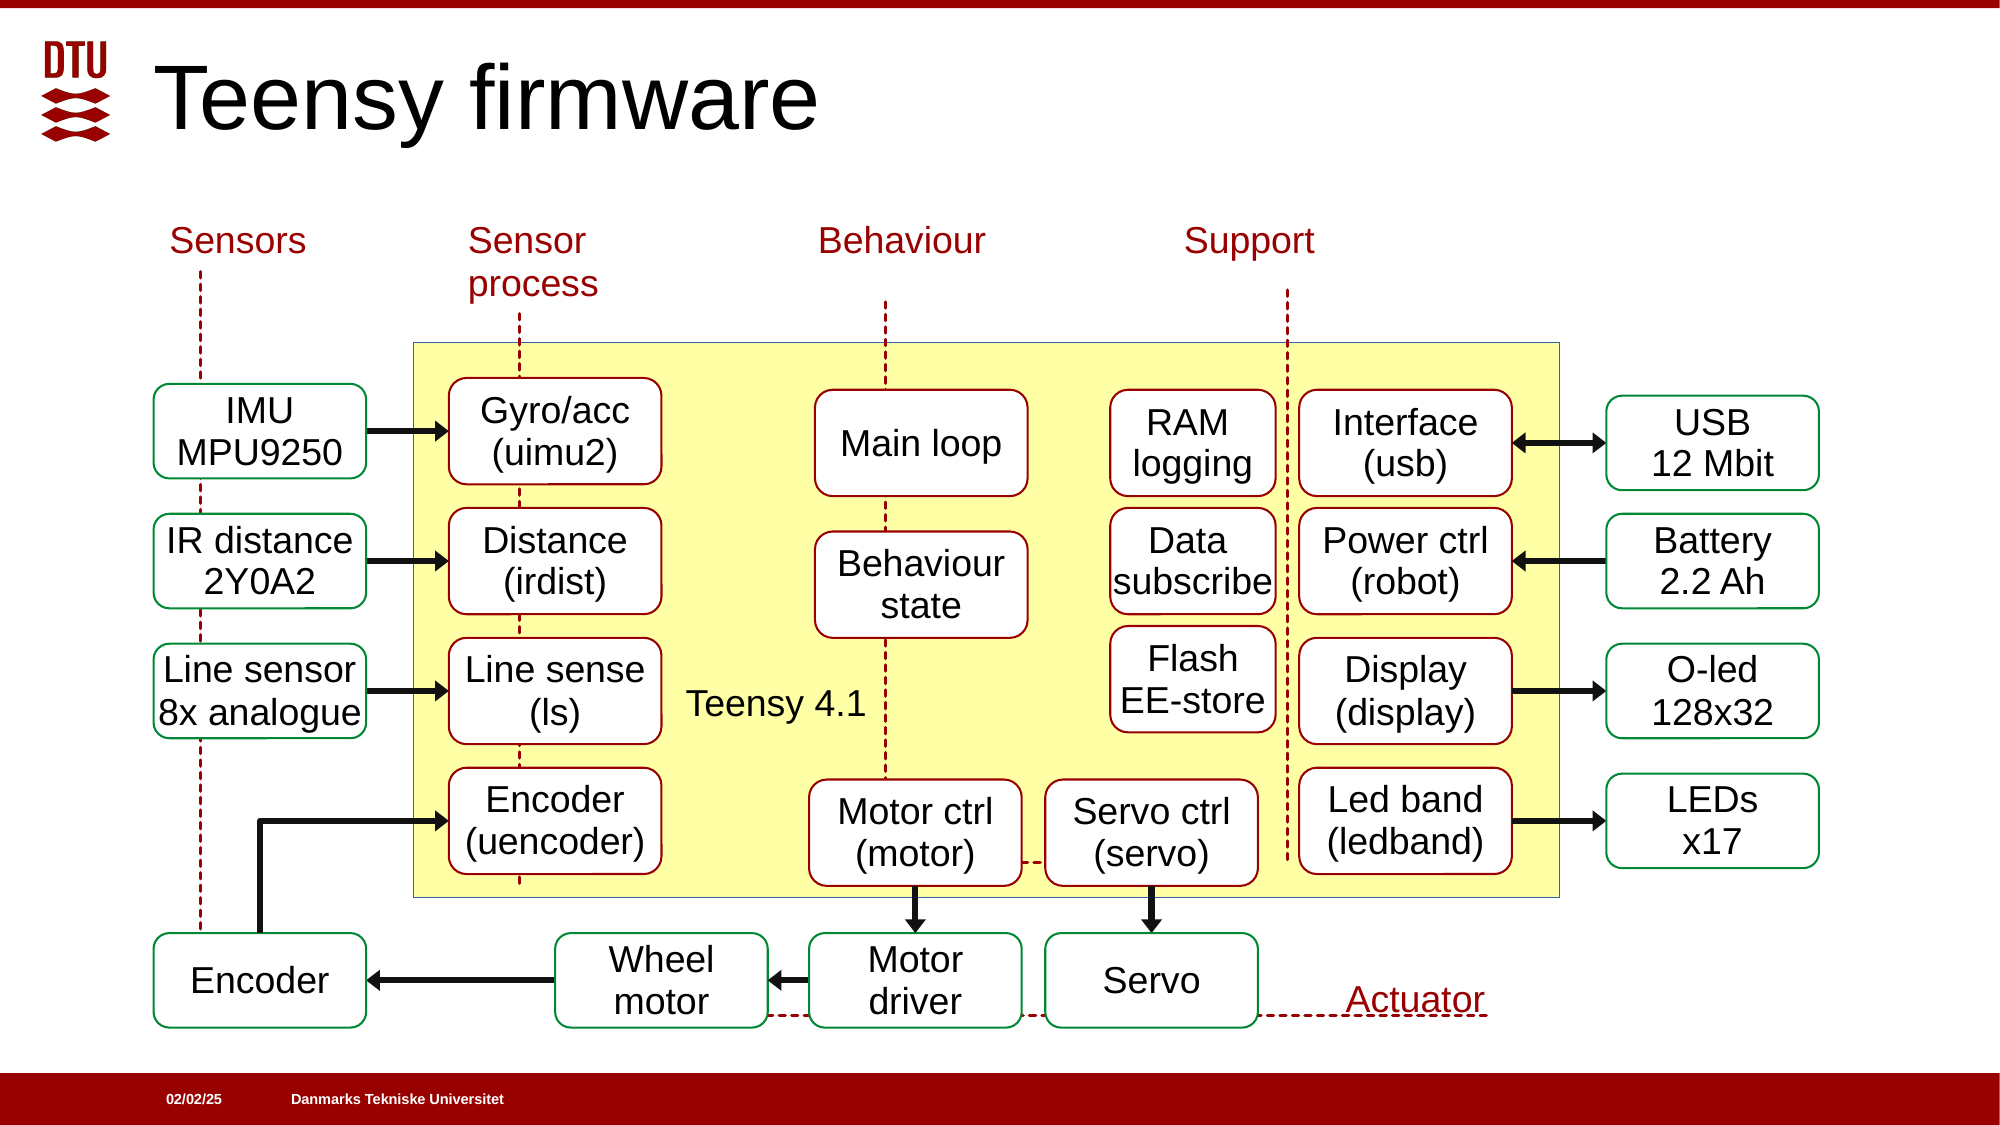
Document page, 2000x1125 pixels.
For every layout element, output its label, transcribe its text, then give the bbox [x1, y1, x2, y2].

text_box Led band (ledband) [1299, 767, 1512, 875]
text_box Servo ctrl (servo) [1045, 779, 1258, 886]
text_box LEDs x17 [1606, 773, 1819, 869]
text_box Sensors [154, 212, 322, 270]
text_box Interface (usb) [1299, 389, 1512, 497]
title Teensy firmware [153, 46, 1900, 192]
text_box Gyro/acc (uimu2) [448, 377, 662, 485]
text_box Data subscribe [1110, 507, 1276, 615]
text_box RAM logging [1110, 389, 1276, 497]
text_box Display (display) [1299, 637, 1512, 745]
text_box Line sense (ls) [448, 637, 662, 745]
text_box Sensor process [453, 212, 615, 312]
text_box Motor driver [809, 933, 1022, 1028]
text_box Motor ctrl (motor) [809, 779, 1022, 886]
text_box IR distance 2Y0A2 [153, 513, 367, 609]
text_box Distance (irdist) [448, 507, 662, 615]
text_box [413, 342, 1560, 898]
text_box Power ctrl (robot) [1299, 507, 1512, 615]
text_box O-led 128x32 [1606, 643, 1819, 739]
text_box Encoder [153, 933, 367, 1028]
text_box Servo [1045, 933, 1258, 1028]
text_box Flash EE-store [1110, 625, 1276, 733]
text_box Main loop [814, 389, 1028, 497]
text_box Behaviour state [814, 531, 1028, 638]
text_box USB 12 Mbit [1606, 395, 1819, 491]
text_box Behaviour [803, 212, 1002, 270]
text_box Teensy 4.1 [670, 675, 957, 733]
text_box Support [1169, 212, 1331, 270]
text_box Line sensor 8x analogue [153, 643, 367, 739]
text_box Battery 2.2 Ah [1606, 513, 1819, 609]
text_box Wheel motor [555, 933, 768, 1028]
text_box IMU MPU9250 [153, 383, 367, 479]
text_box Actuator [1330, 970, 1501, 1028]
text_box Encoder (uencoder) [448, 767, 662, 875]
